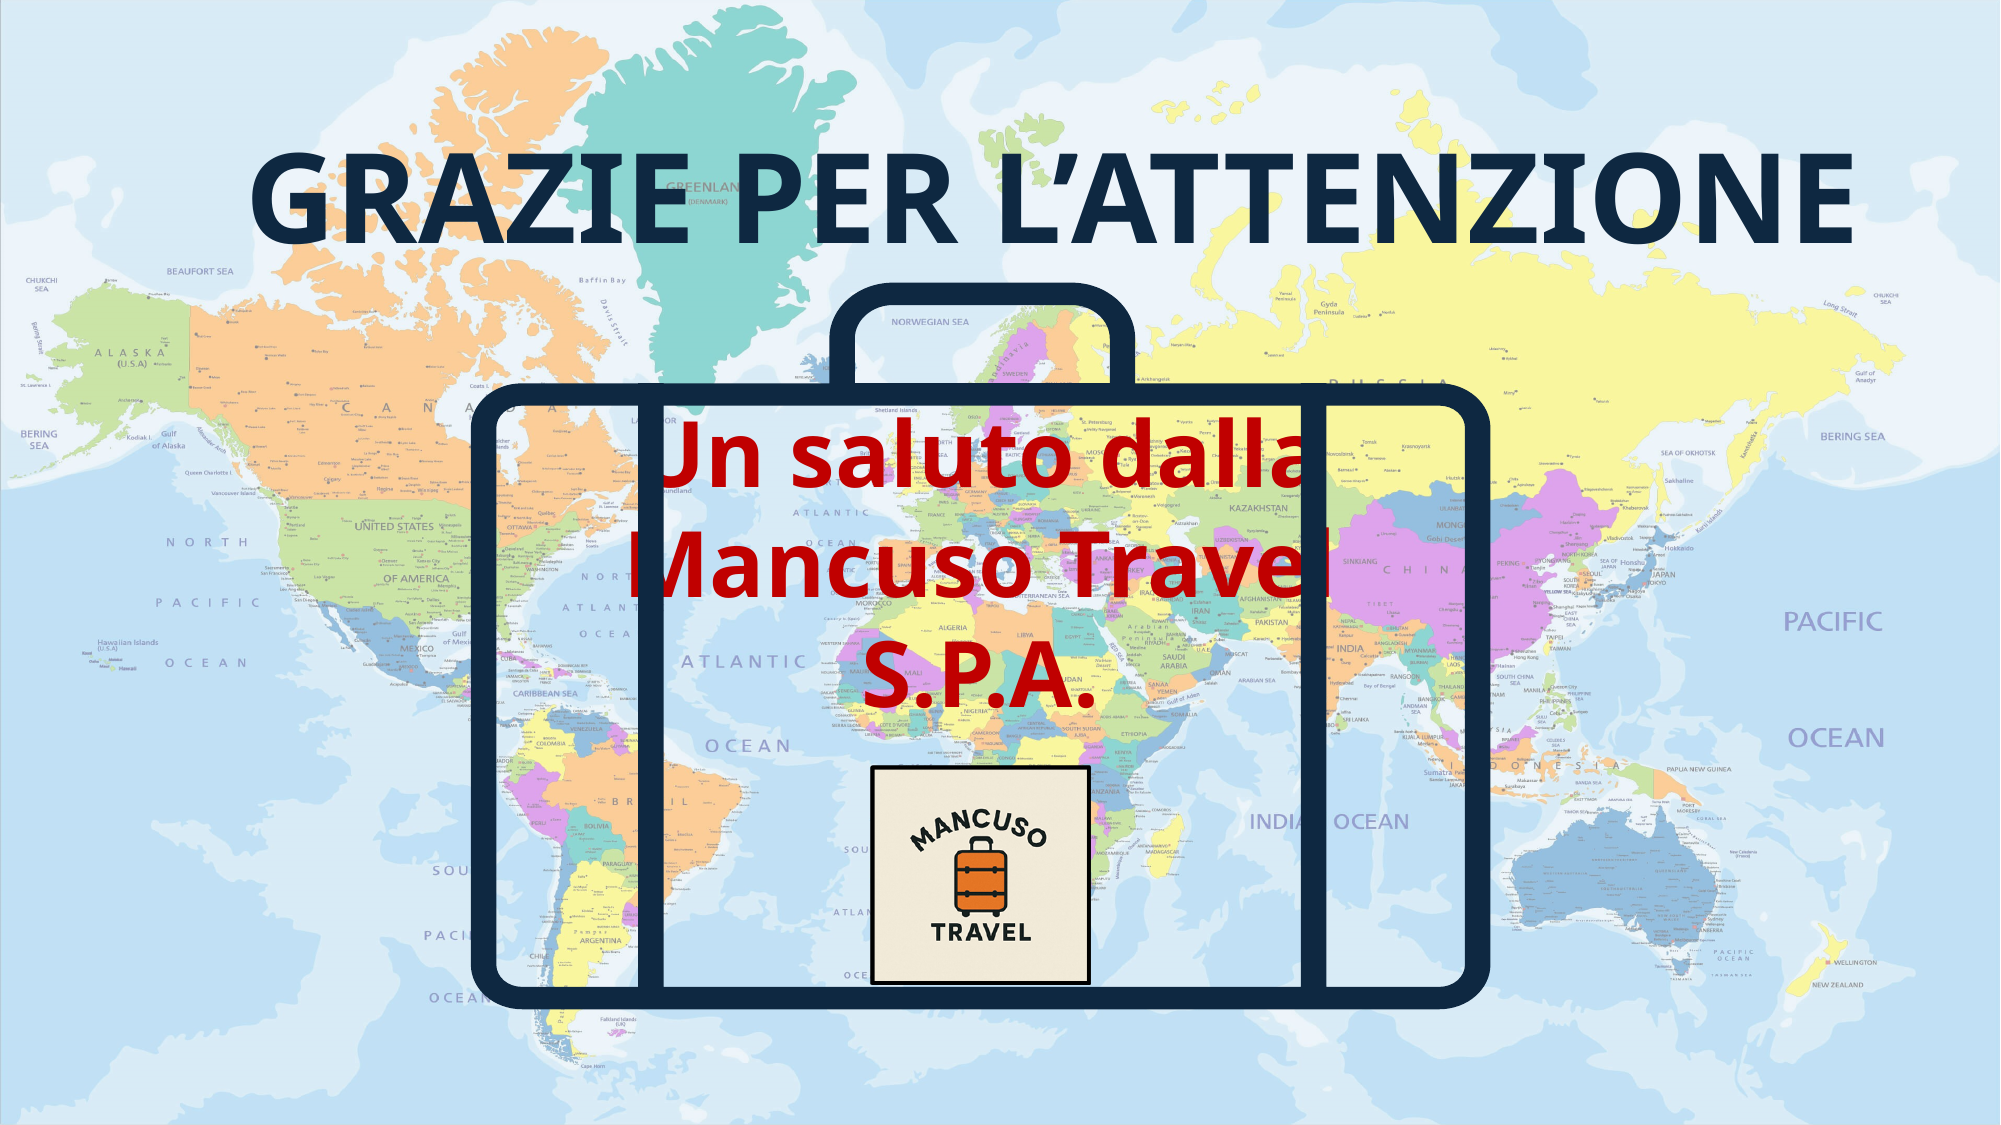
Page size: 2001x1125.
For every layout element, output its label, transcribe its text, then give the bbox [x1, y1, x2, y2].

text_box GRAZIE PER L’ATTENZIONE [230, 111, 362, 278]
picture [362, 87, 1599, 1125]
text_box GRAZIE PER L’ATTENZIONE [1599, 111, 1883, 278]
